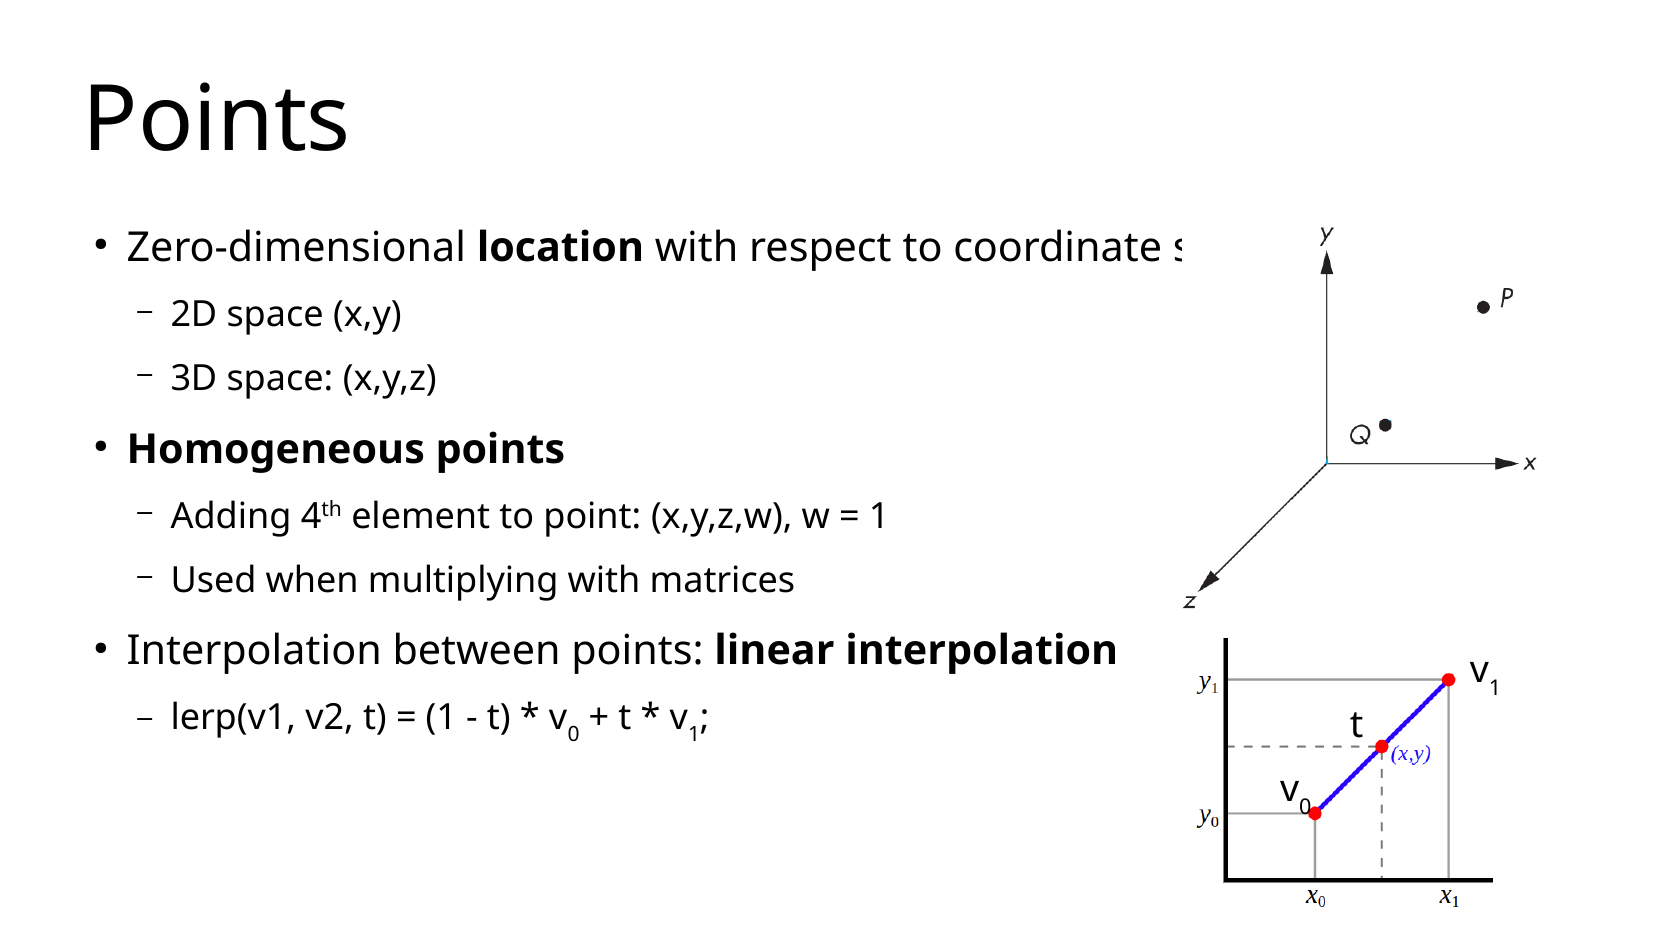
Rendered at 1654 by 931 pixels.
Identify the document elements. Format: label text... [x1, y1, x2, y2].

list Zero-dimensional location with respect to coordinate system: 2D space (x,y) 3D space: (x,y,z) Homogeneous points Adding 4th element to point: (x,y,z,w), w = 1 Used when multiplying with matrices Interpolation between points: linear interpolation lerp(v1, v2, t) = (1 - t) * v0 + t * v1; [82, 217, 1571, 758]
text_box t [1335, 690, 1376, 752]
title Points [82, 37, 1571, 193]
picture [1182, 214, 1546, 616]
text_box v1 [1455, 635, 1510, 706]
text_box v0 [1265, 754, 1321, 825]
picture [1195, 638, 1516, 916]
